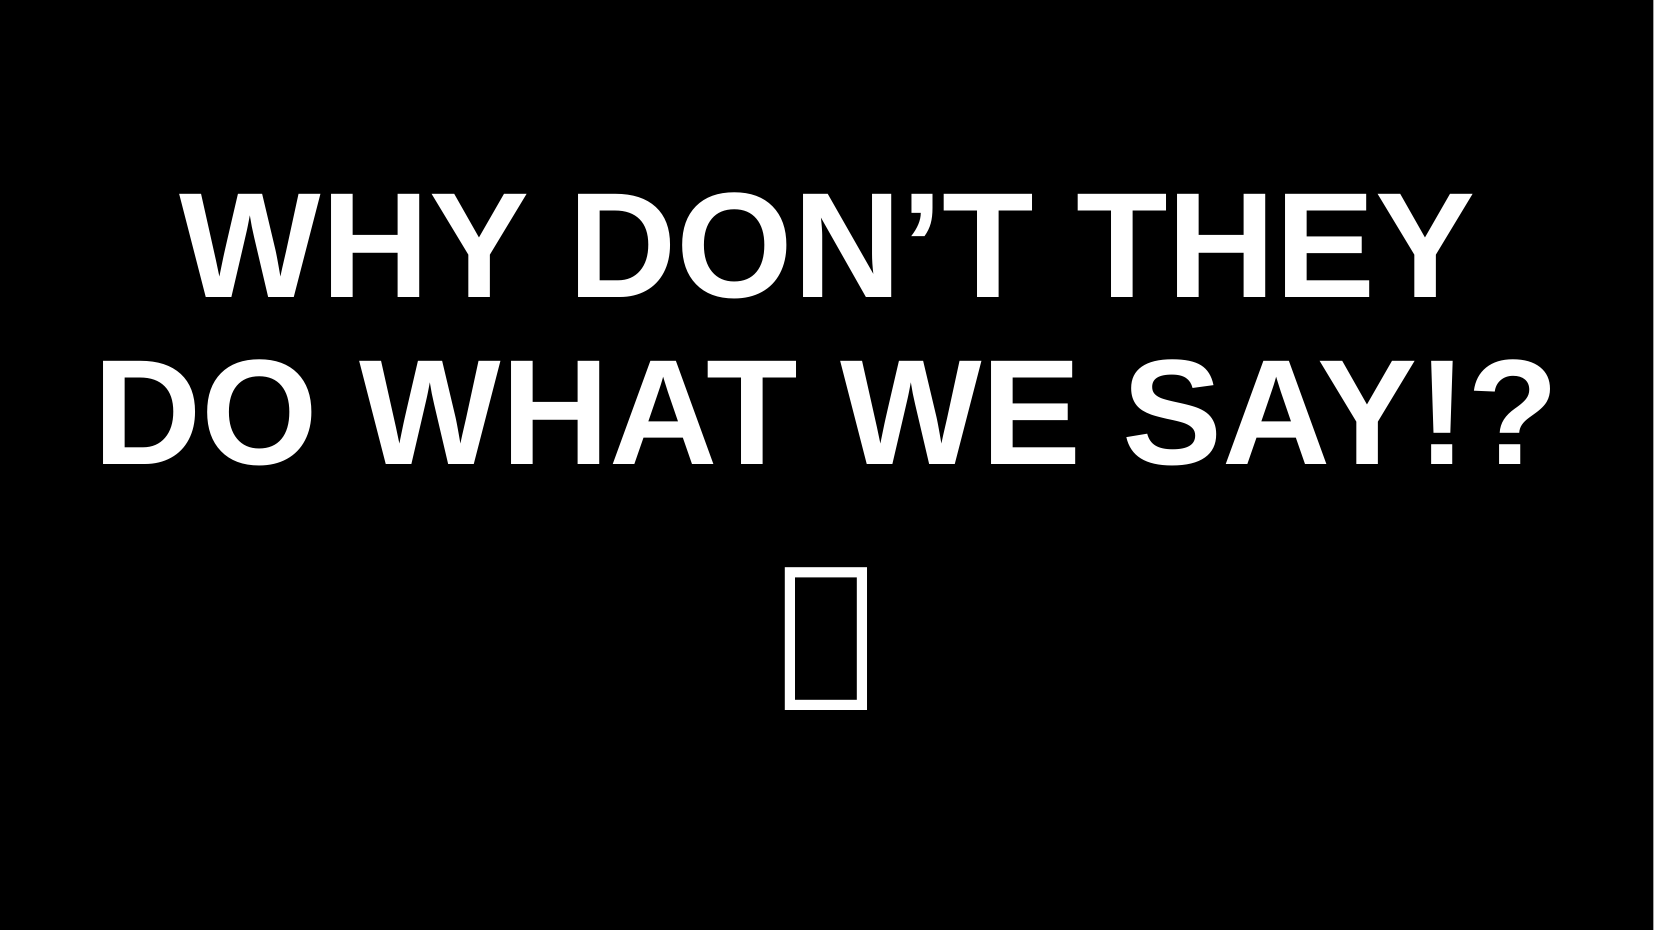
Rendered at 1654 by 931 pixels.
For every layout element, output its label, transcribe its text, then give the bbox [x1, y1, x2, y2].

subtitle WHY DON’T THEY DO WHAT WE SAY!? 😤 [82, 0, 1571, 931]
